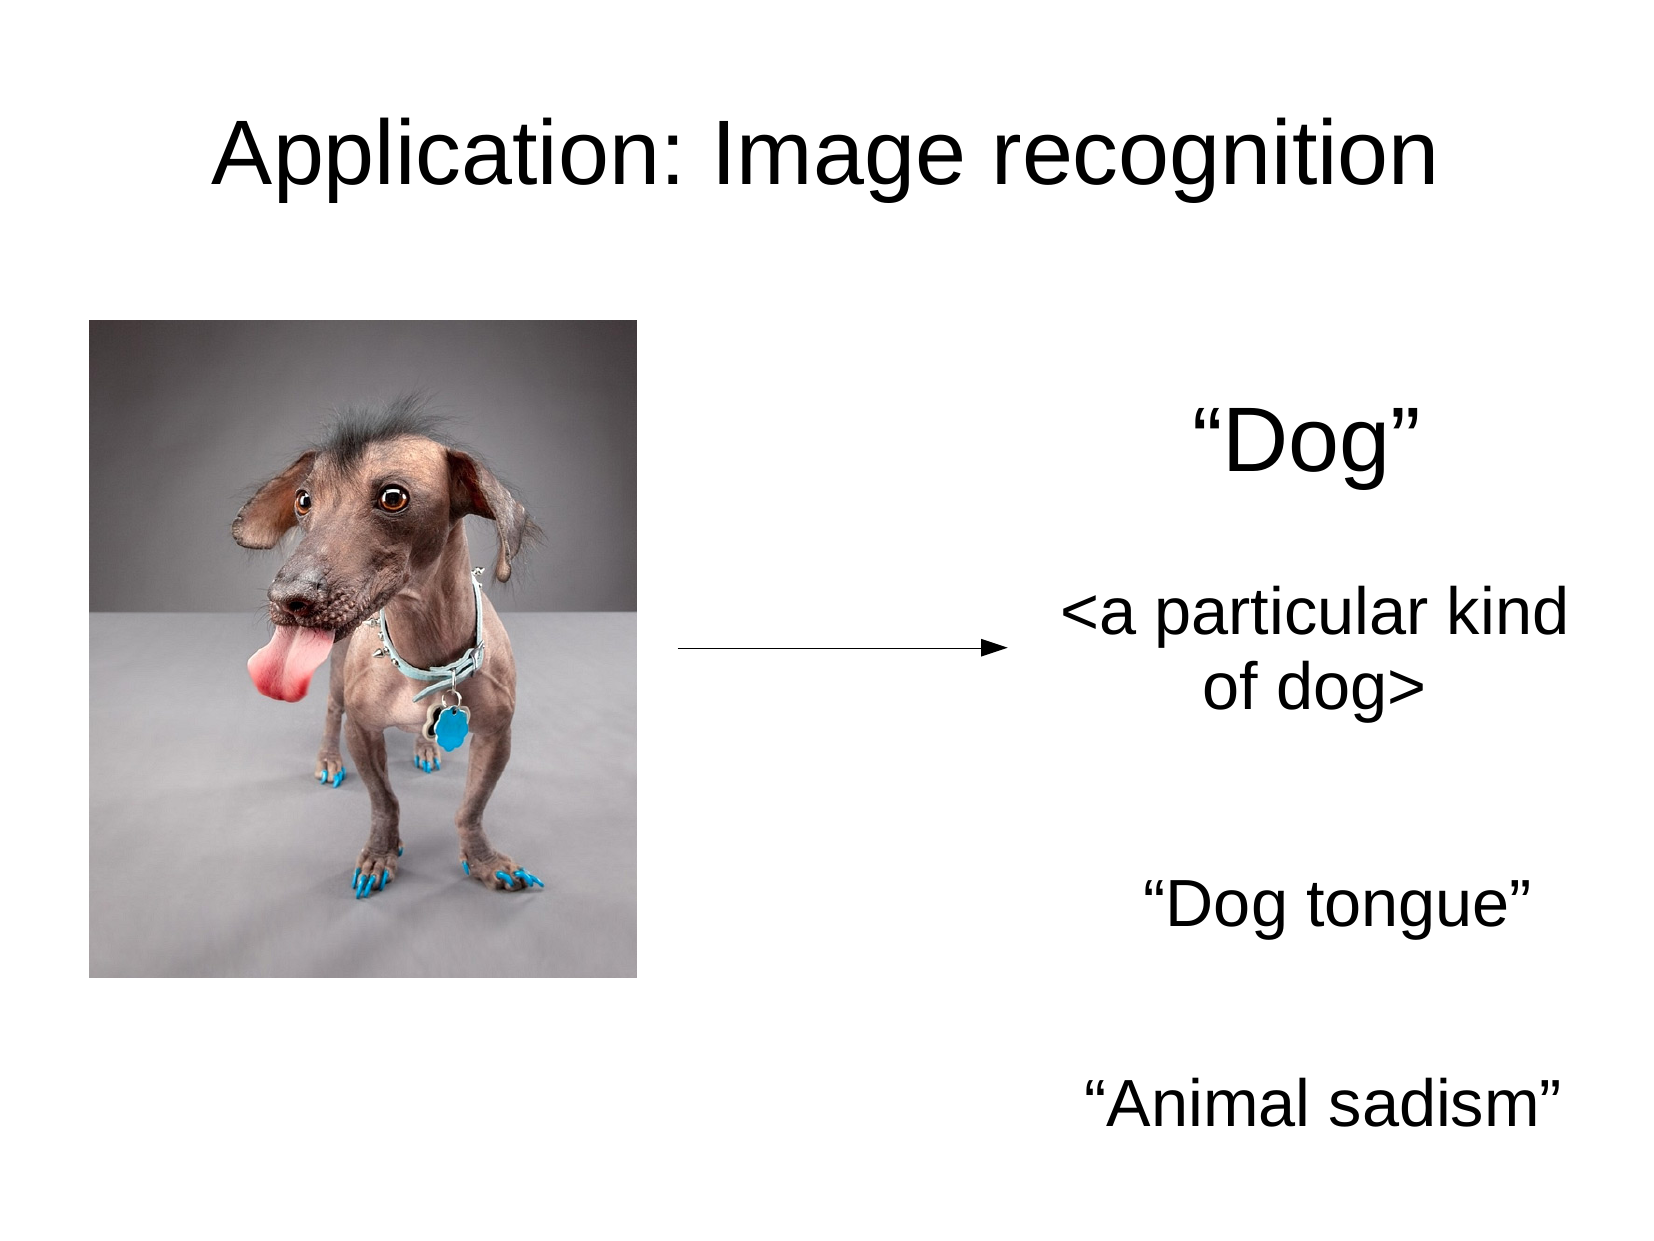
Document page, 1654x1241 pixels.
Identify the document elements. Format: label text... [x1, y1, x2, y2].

text_box “Animal sadism” [1048, 1051, 1599, 1155]
text_box <a particular kind of dog> [1039, 574, 1590, 724]
text_box “Dog tongue” [1130, 851, 1546, 955]
text_box “Dog” [1031, 388, 1582, 492]
picture [89, 320, 637, 978]
title Application: Image recognition [82, 49, 1571, 257]
